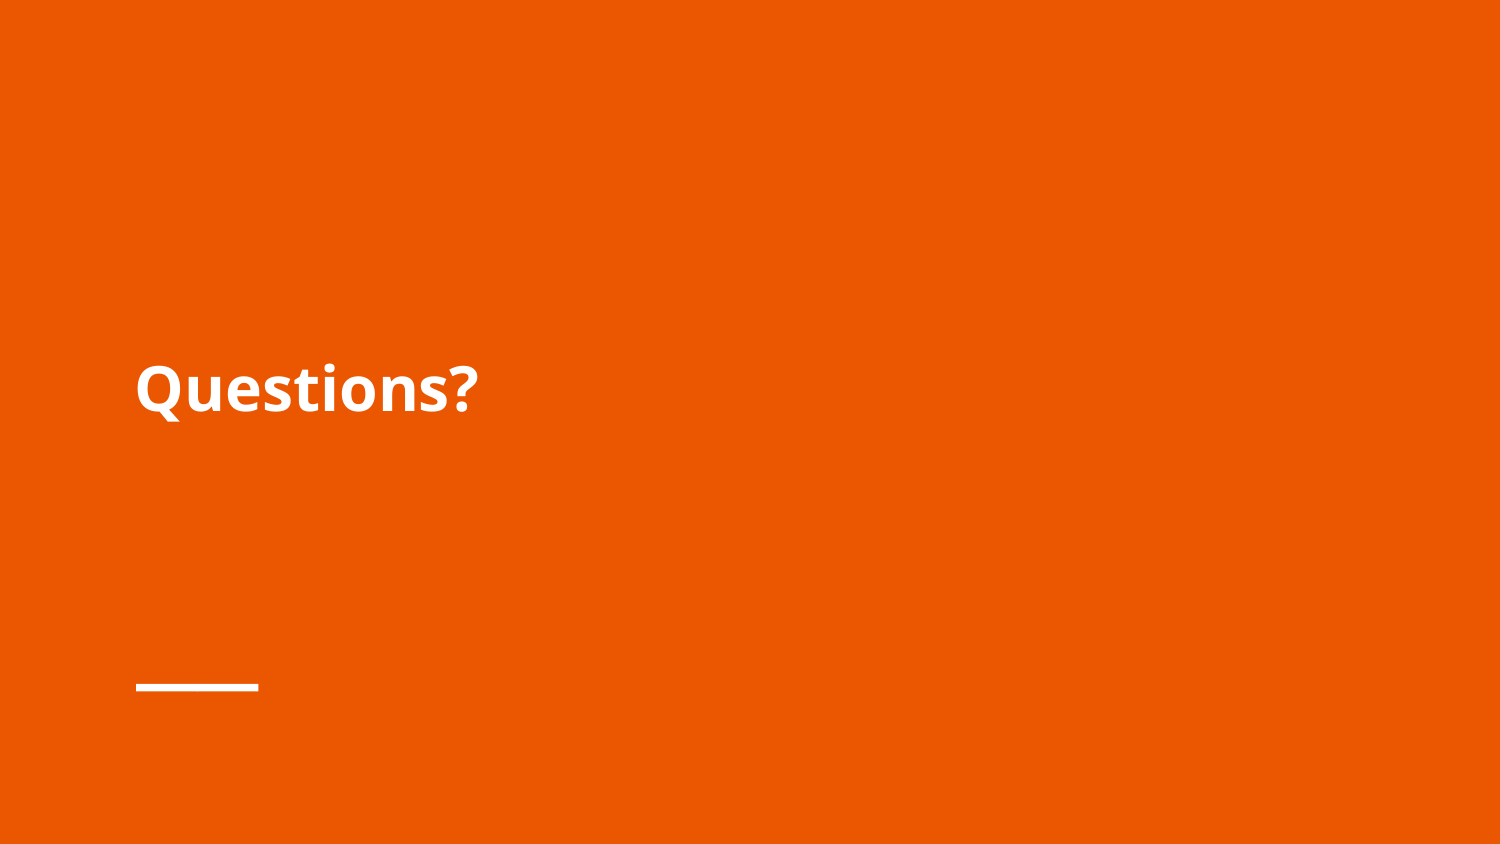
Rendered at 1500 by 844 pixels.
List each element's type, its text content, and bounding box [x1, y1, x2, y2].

title Questions? [119, 141, 1272, 632]
